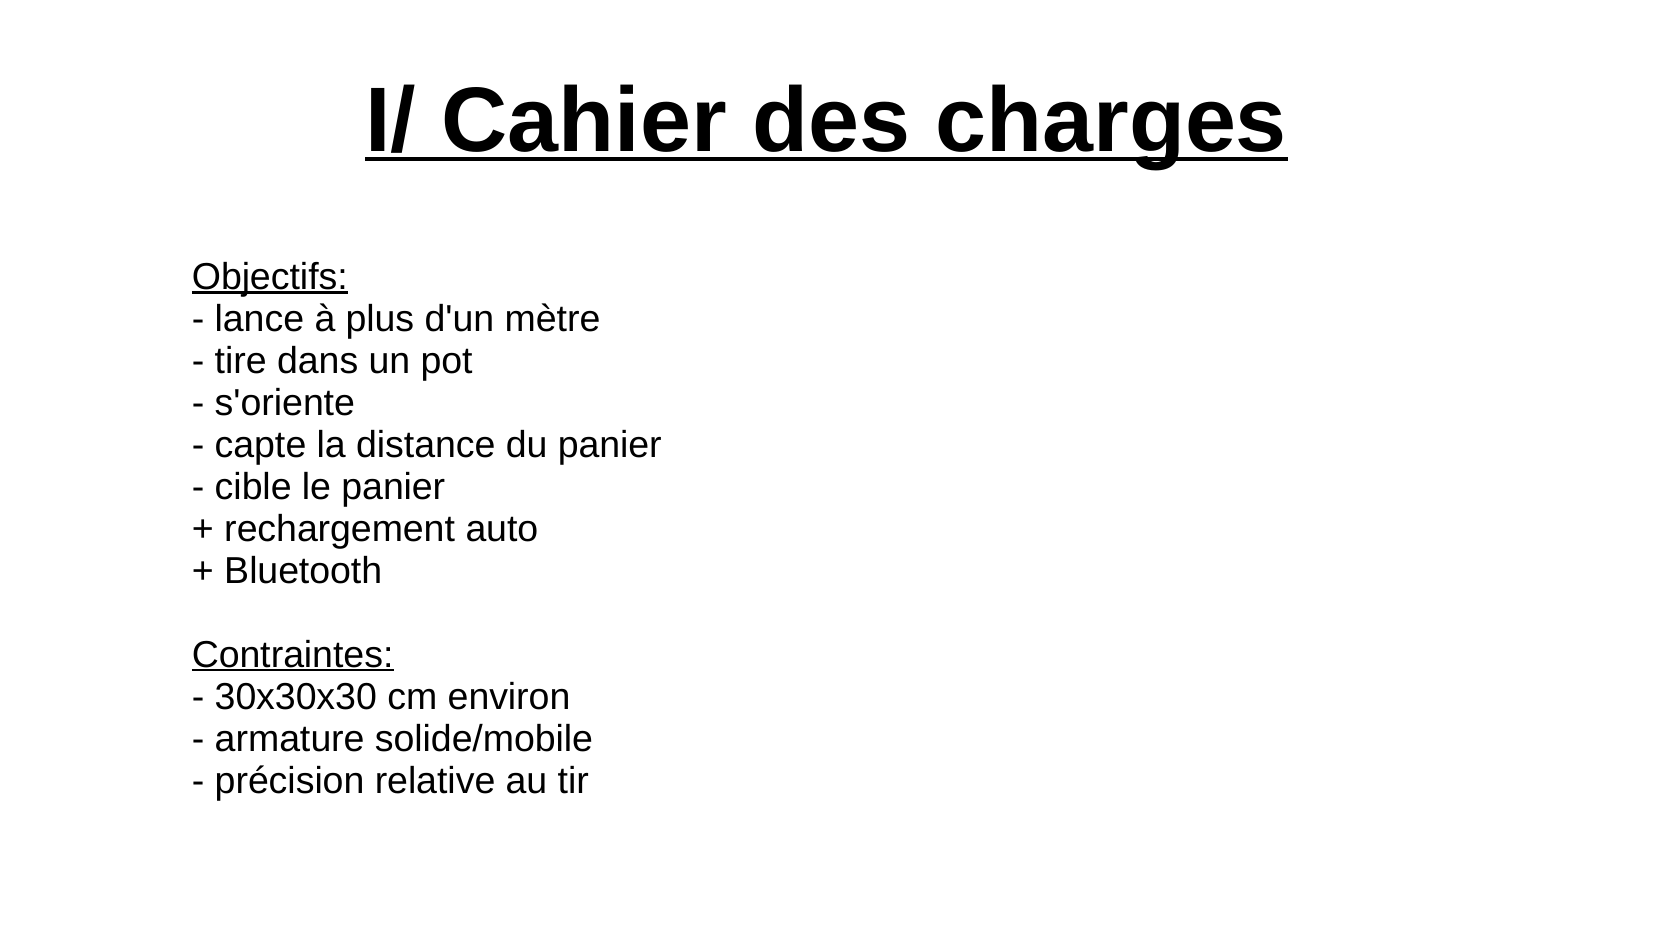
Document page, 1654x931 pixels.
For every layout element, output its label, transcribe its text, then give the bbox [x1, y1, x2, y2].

title I/ Cahier des charges [82, 37, 1571, 193]
text_box Objectifs: - lance à plus d'un mètre - tire dans un pot - s'oriente - capte la distance du panier - cible le panier + rechargement auto + Bluetooth Contraintes: - 30x30x30 cm environ - armature solide/mobile - précision relative au tir [177, 248, 683, 830]
